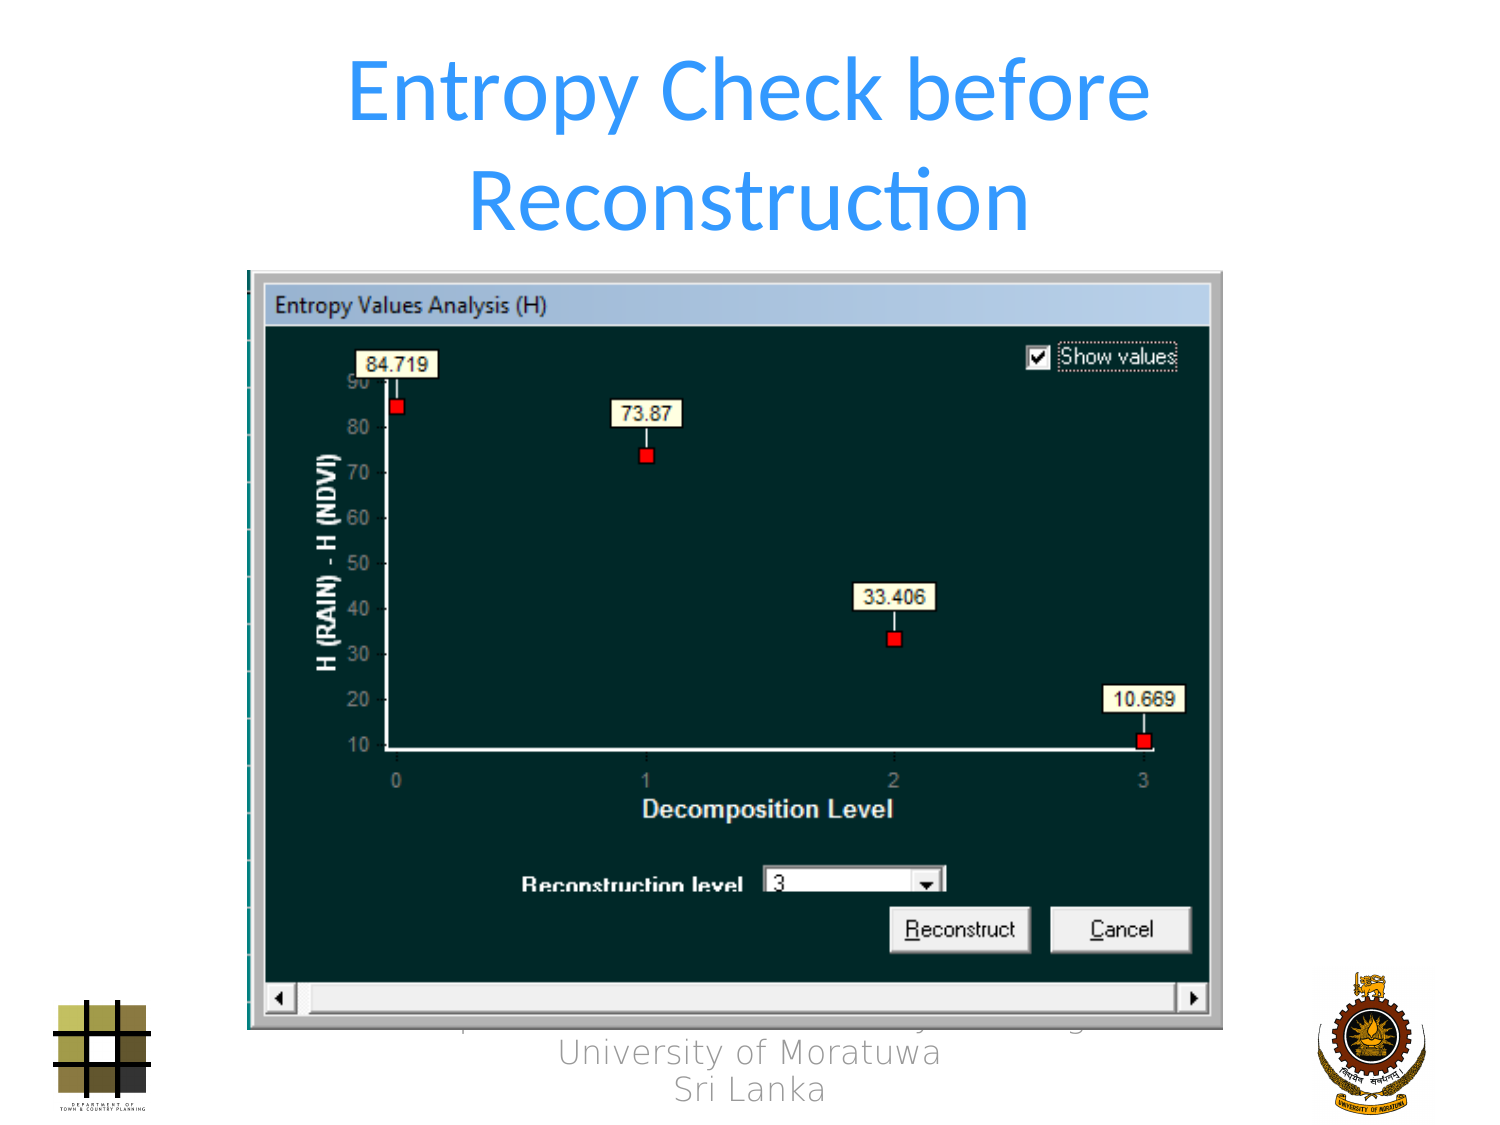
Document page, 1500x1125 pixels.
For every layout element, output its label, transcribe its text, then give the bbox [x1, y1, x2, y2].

picture [53, 1000, 151, 1111]
picture [247, 270, 1223, 1030]
title Entropy Check before Reconstruction [75, 21, 1426, 257]
picture [1312, 966, 1435, 1125]
